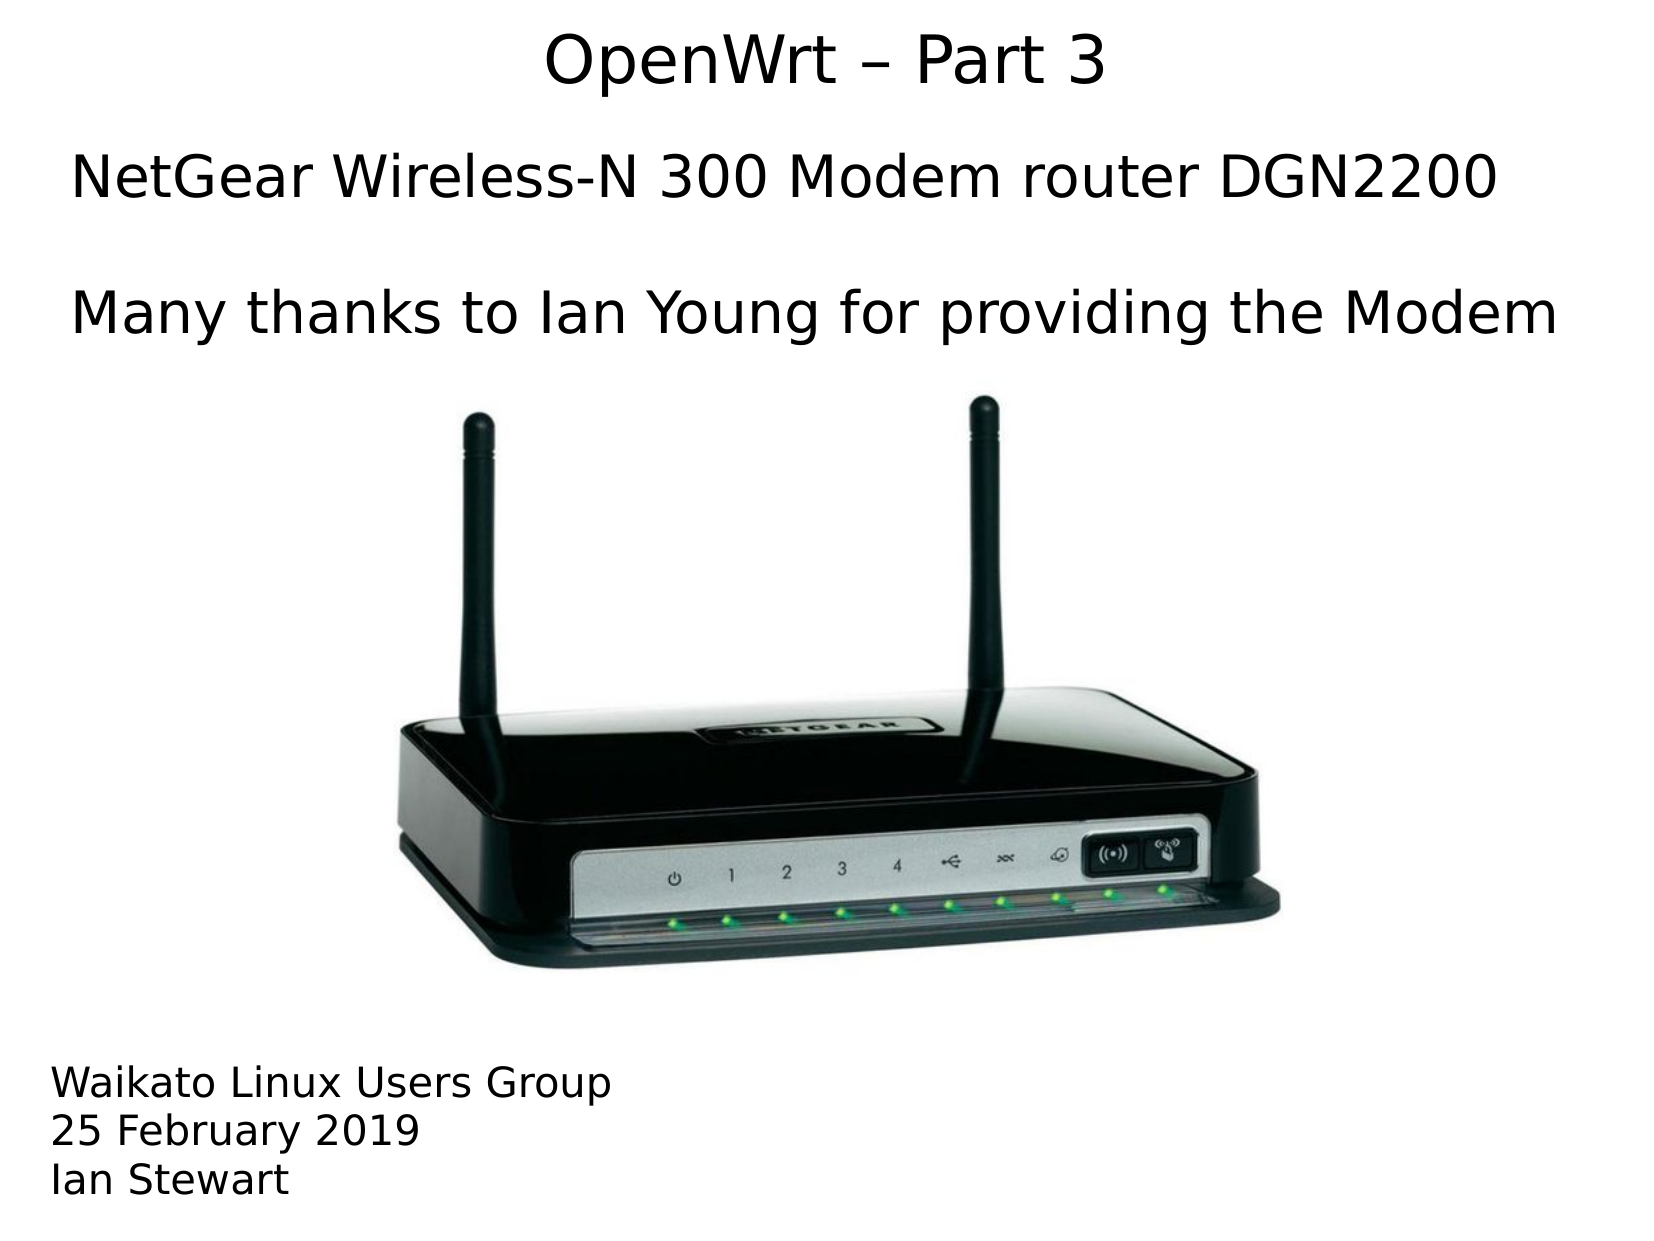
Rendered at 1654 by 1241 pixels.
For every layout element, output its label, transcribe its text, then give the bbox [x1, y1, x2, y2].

title OpenWrt – Part 3 [82, 8, 1571, 109]
picture [330, 359, 1347, 1037]
subtitle NetGear Wireless-N 300 Modem router DGN2200 Many thanks to Ian Young for providing the Modem [70, 109, 1607, 381]
text_box Waikato Linux Users Group 25 February 2019 Ian Stewart [35, 1051, 1595, 1212]
